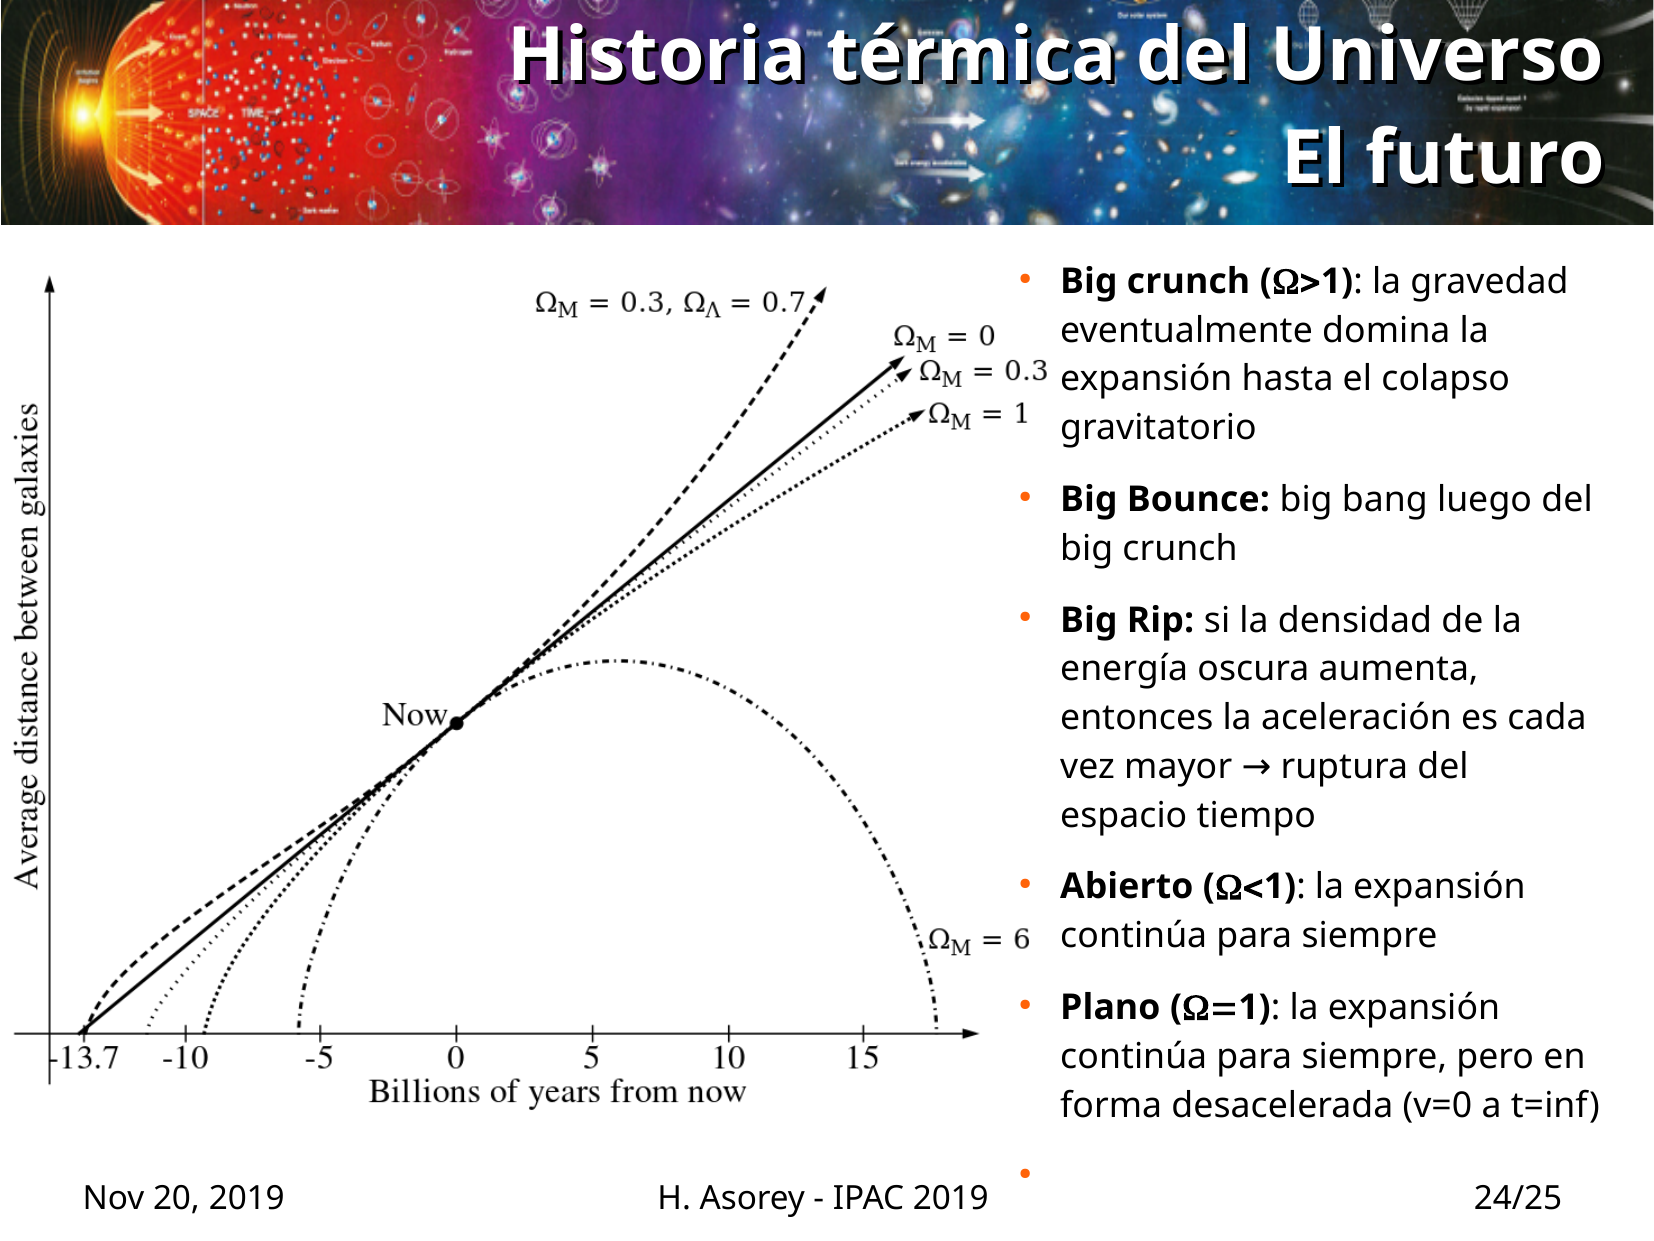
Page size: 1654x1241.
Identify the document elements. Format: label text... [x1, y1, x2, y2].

picture [1, 0, 1654, 225]
list Big crunch (W>1): la gravedad eventualmente domina la expansión hasta el colapso gravitatorio Big Bounce: big bang luego del big crunch Big Rip: si la densidad de la energía oscura aumenta, entonces la aceleración es cada vez mayor → ruptura del espacio tiempo Abierto (W<1): la expansión continúa para siempre Plano (W=1): la expansión continúa para siempre, pero en forma desacelerada (v=0 a t=inf) [1005, 255, 1606, 1156]
title Historia térmica del Universo El futuro [45, 11, 1606, 195]
picture [0, 258, 1005, 1119]
